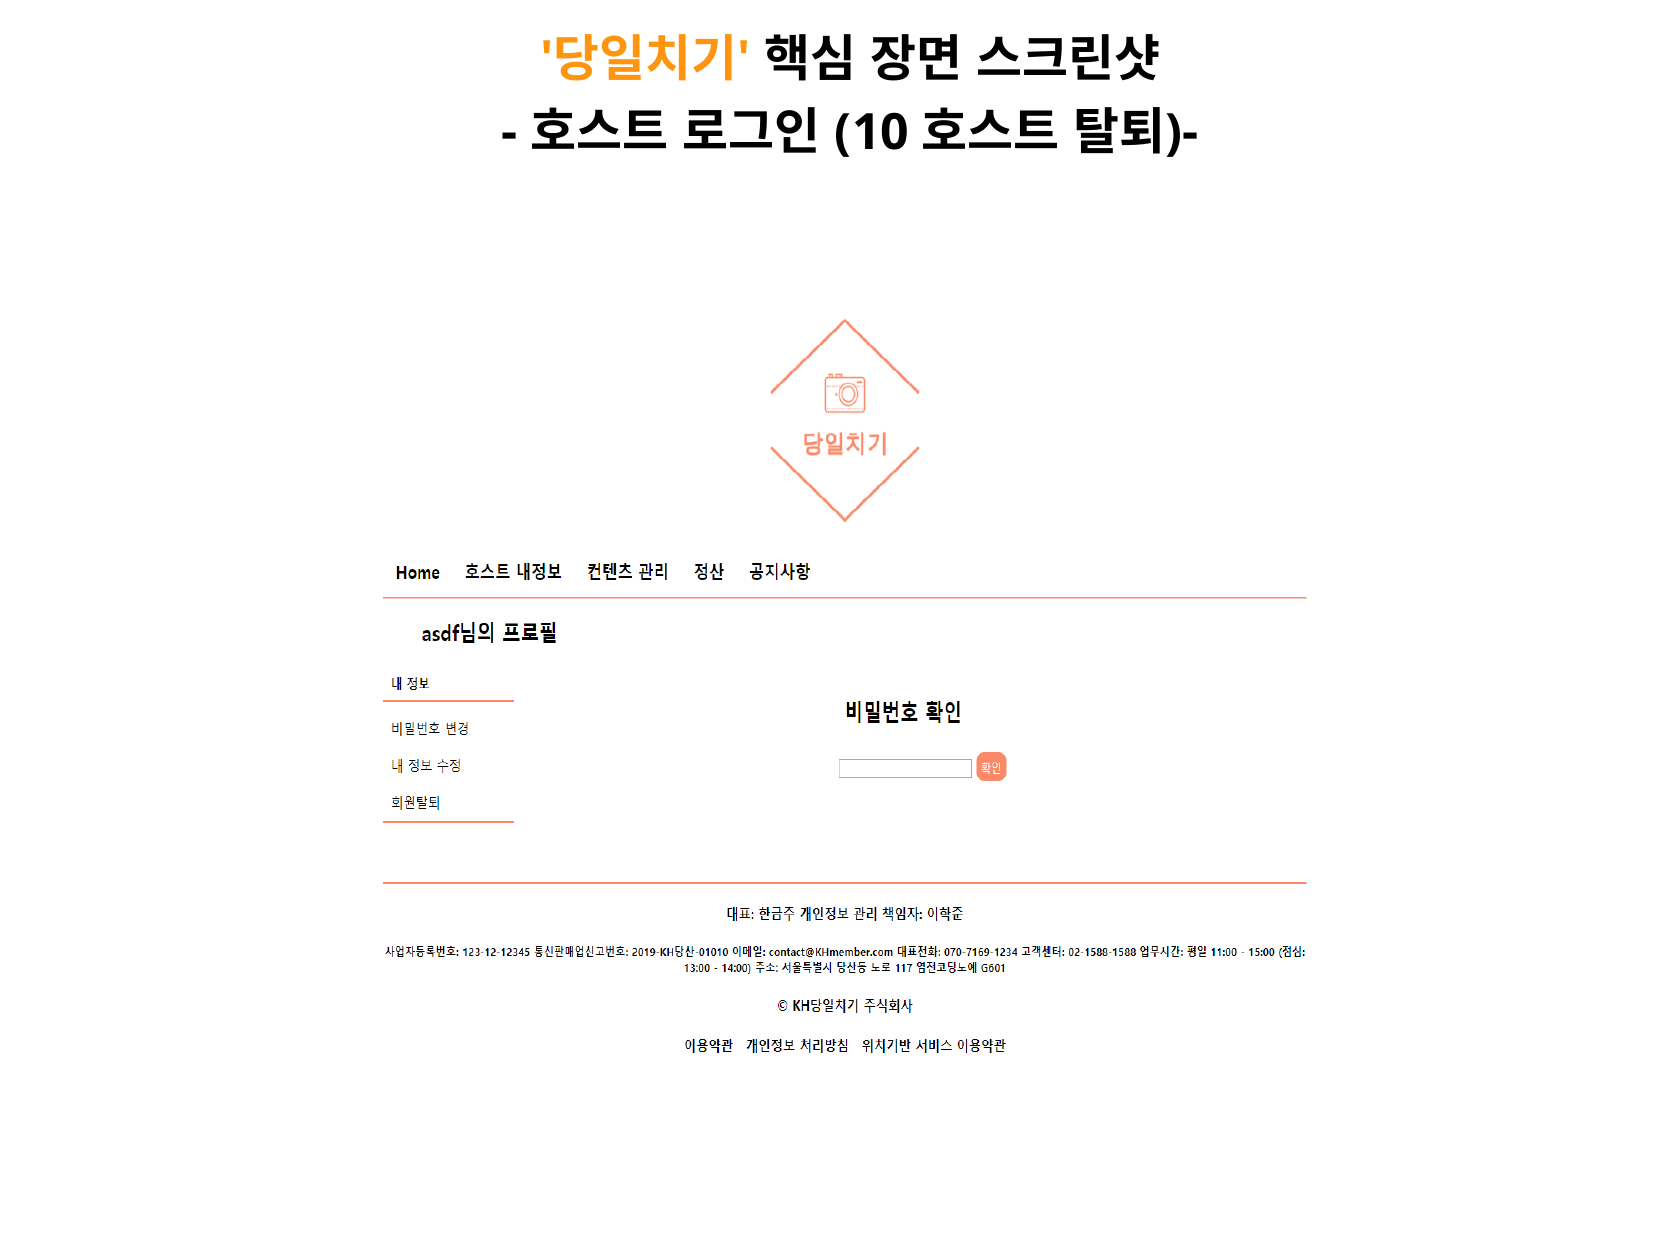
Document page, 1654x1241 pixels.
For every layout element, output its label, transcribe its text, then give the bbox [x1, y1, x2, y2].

title '당일치기' 핵심 장면 스크린샷 - 호스트 로그인 (10 호스트 탈퇴)- [106, 0, 1595, 196]
picture [106, 295, 1583, 1193]
